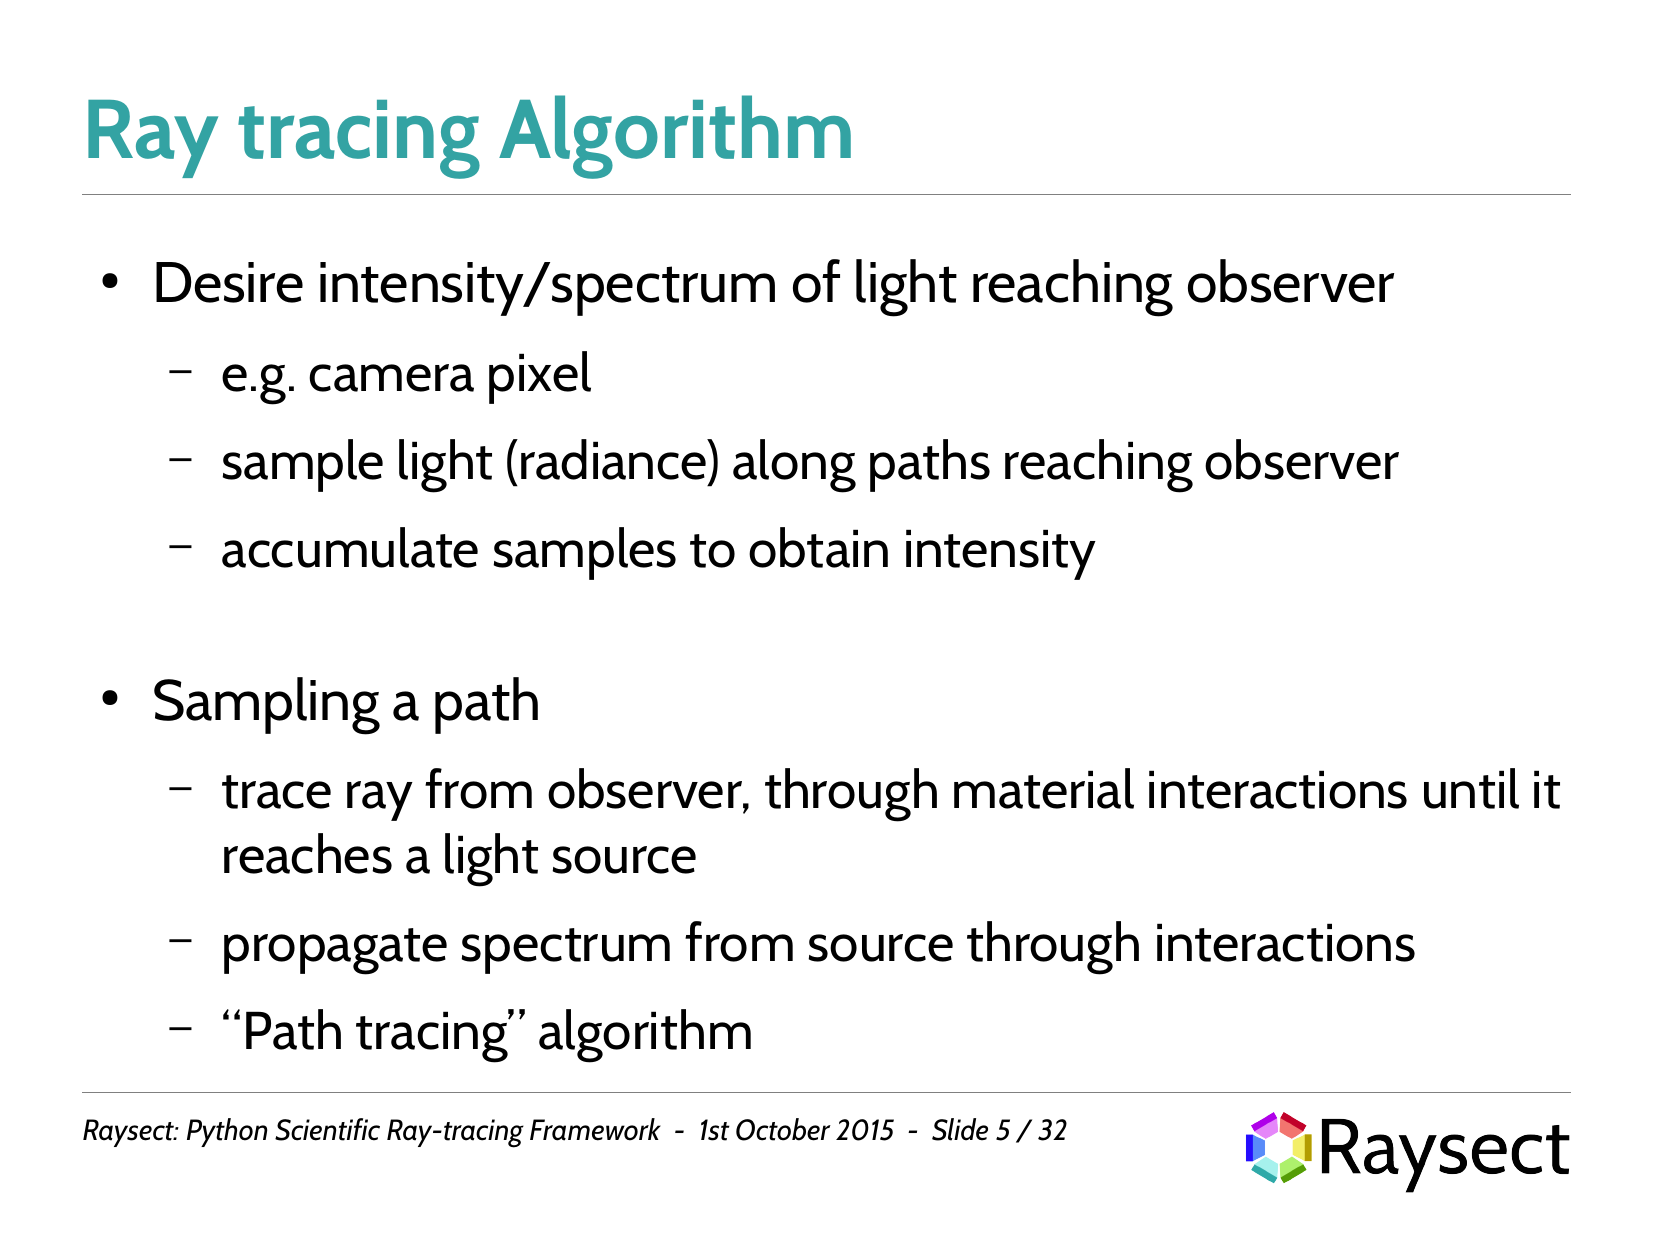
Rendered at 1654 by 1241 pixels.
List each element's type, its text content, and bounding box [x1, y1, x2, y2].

list Desire intensity/spectrum of light reaching observer e.g. camera pixel sample light (radiance) along paths reaching observer accumulate samples to obtain intensity Sampling a path trace ray from observer, through material interactions until it reaches a light source propagate spectrum from source through interactions “Path tracing” algorithm [82, 248, 1571, 1063]
title Ray tracing Algorithm [82, 70, 1571, 187]
picture [1242, 1108, 1573, 1196]
